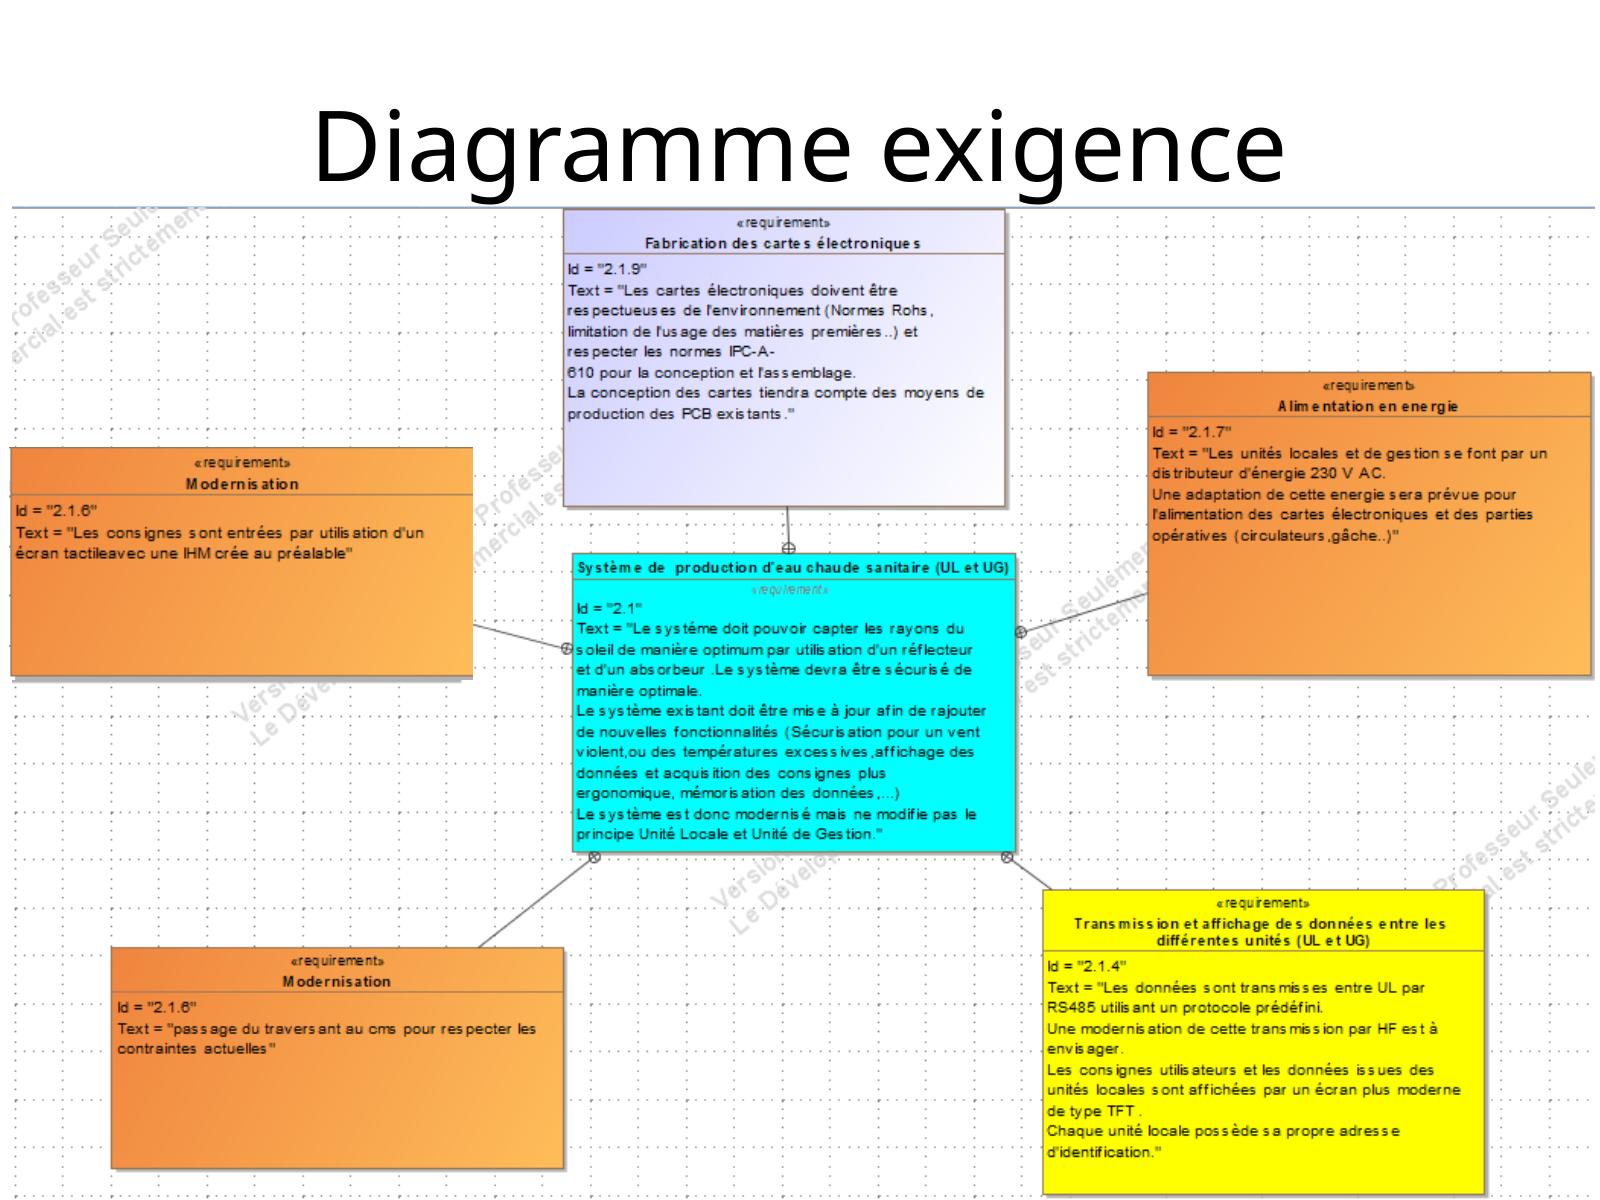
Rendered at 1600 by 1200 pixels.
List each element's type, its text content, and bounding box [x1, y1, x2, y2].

text_box Diagramme exigence [80, 36, 1520, 206]
picture [9, 206, 1595, 1200]
